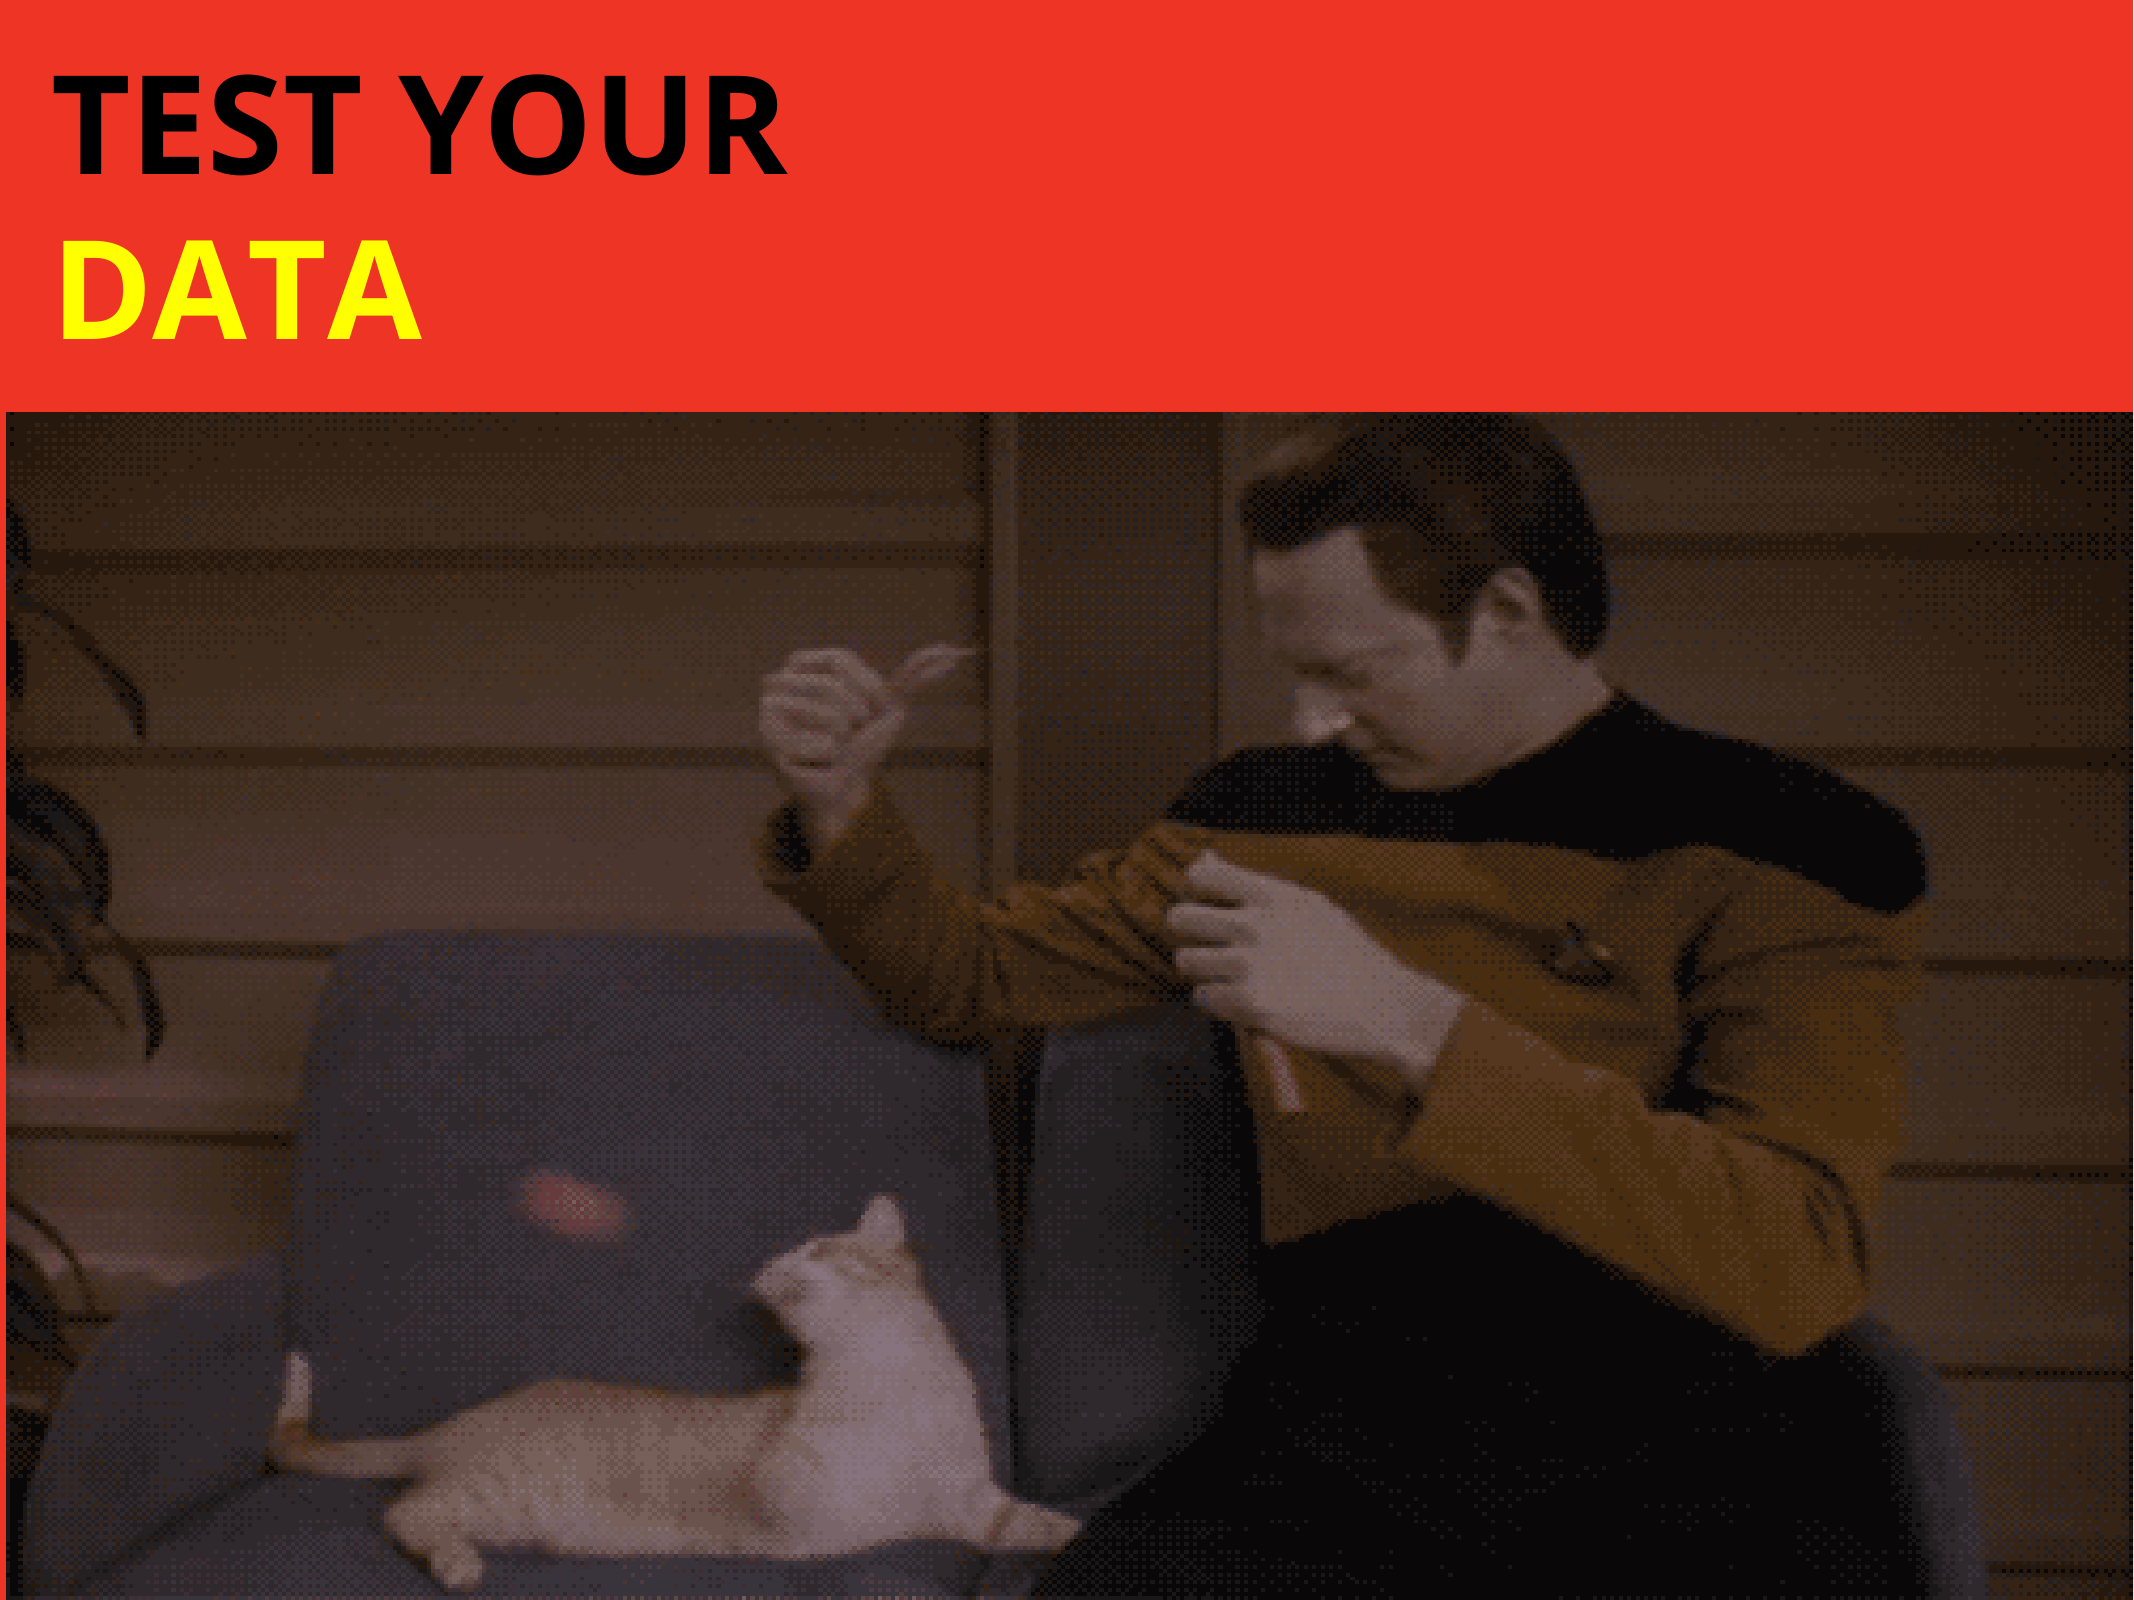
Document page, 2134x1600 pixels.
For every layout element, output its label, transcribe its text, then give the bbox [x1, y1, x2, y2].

text_box TEST YOUR DATA [41, 37, 2134, 412]
picture [6, 412, 2134, 1600]
